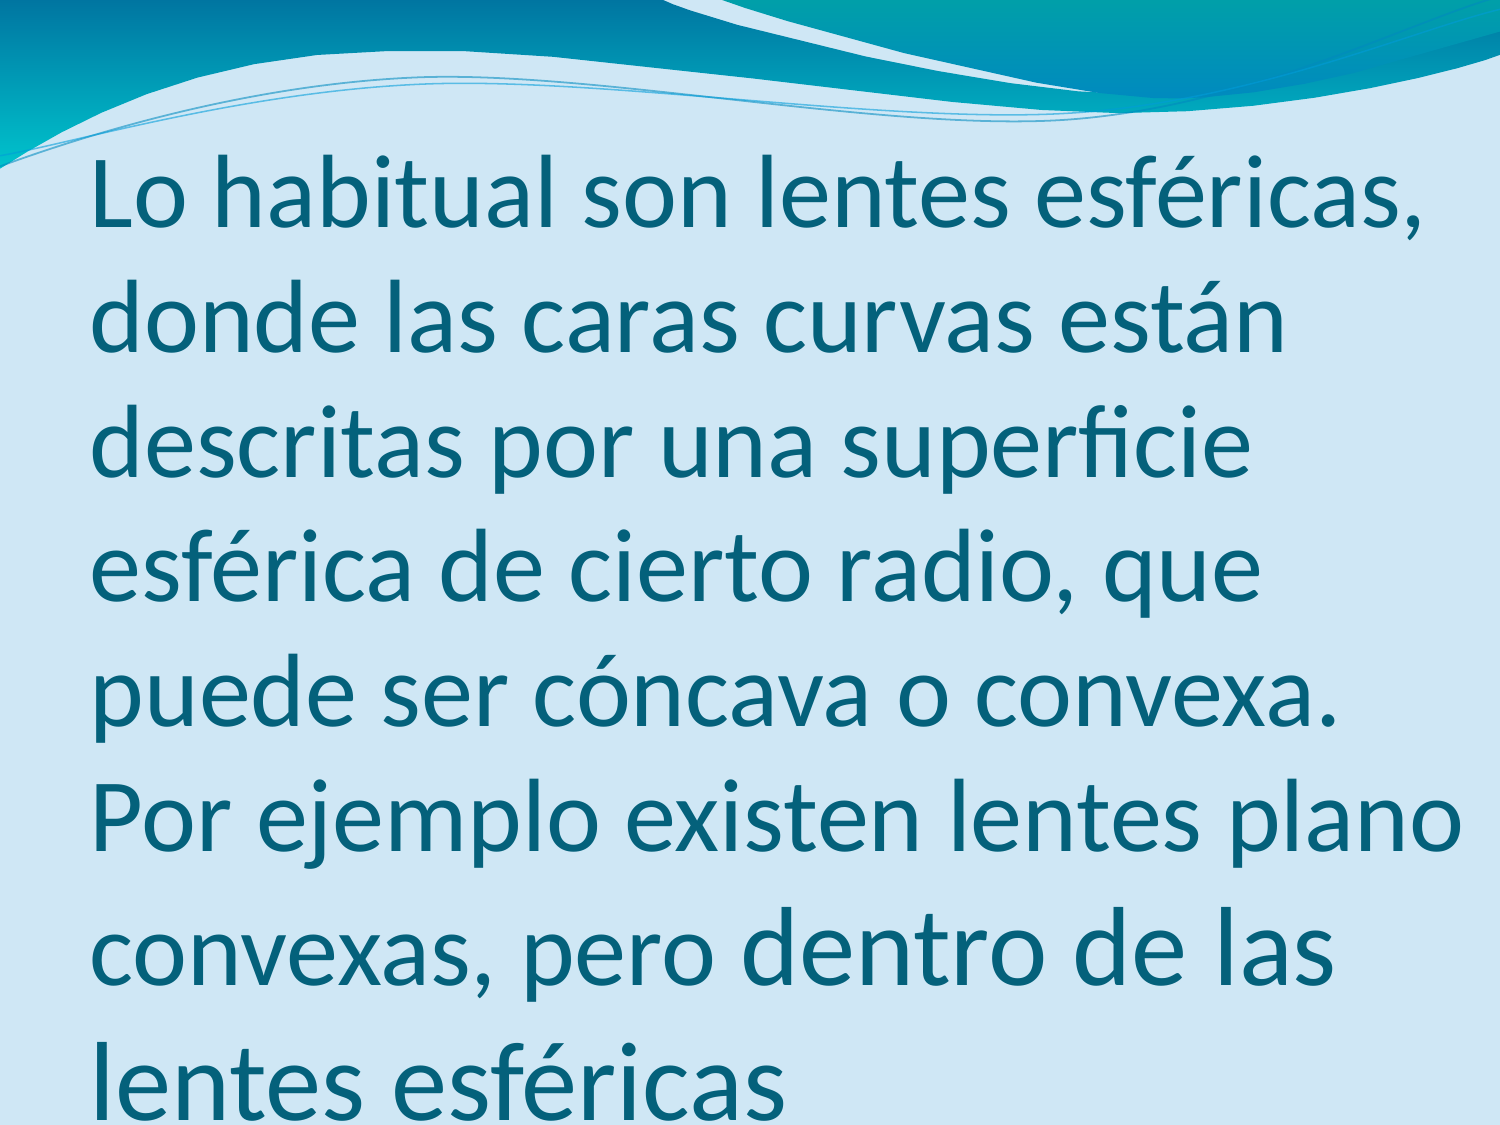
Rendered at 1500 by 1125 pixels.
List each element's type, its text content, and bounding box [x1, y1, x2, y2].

title Lo habitual son lentes esféricas, donde las caras curvas están descritas por una superficie esférica de cierto radio, que puede ser cóncava o convexa. Por ejemplo existen lentes plano convexas, pero dentro de las lentes esféricas [75, 115, 1500, 1083]
